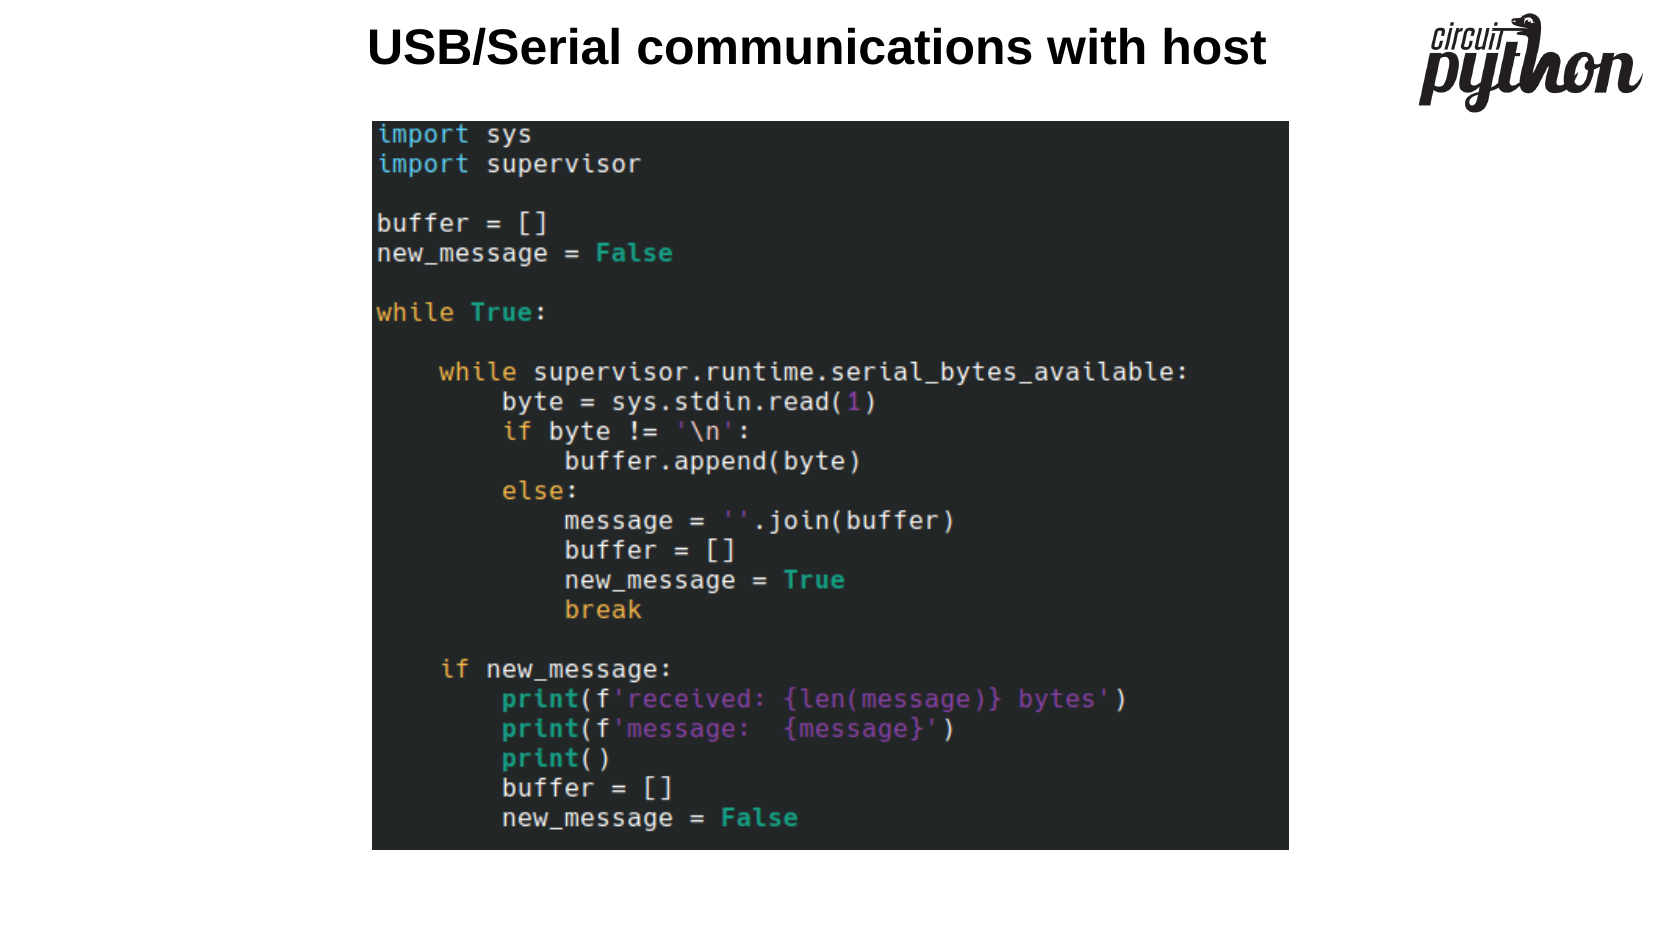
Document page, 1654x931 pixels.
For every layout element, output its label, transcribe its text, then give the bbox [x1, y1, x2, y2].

picture [372, 121, 1289, 850]
text_box USB/Serial communications with host [316, 12, 1337, 88]
picture [1417, 10, 1643, 114]
